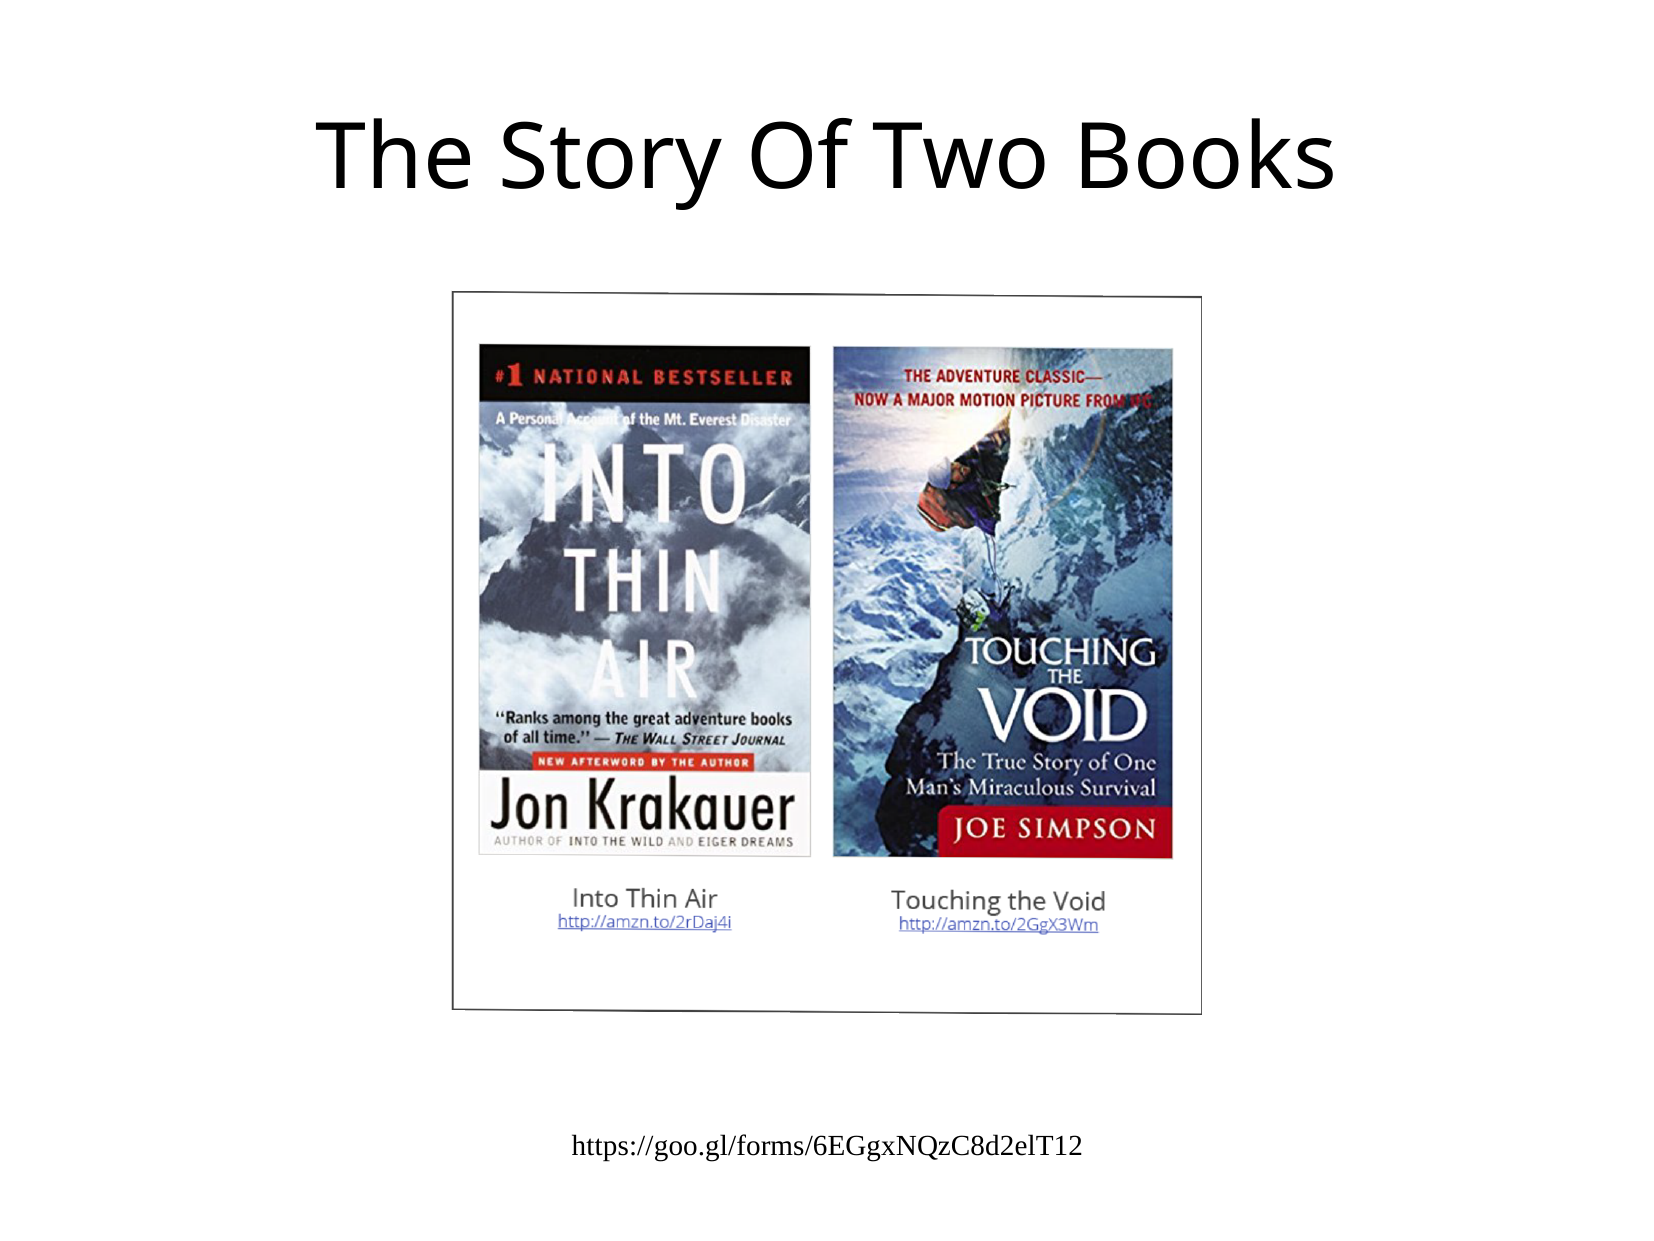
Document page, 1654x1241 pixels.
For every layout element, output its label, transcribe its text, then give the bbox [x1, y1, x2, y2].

title The Story Of Two Books [82, 49, 1571, 257]
picture [451, 290, 1202, 1015]
